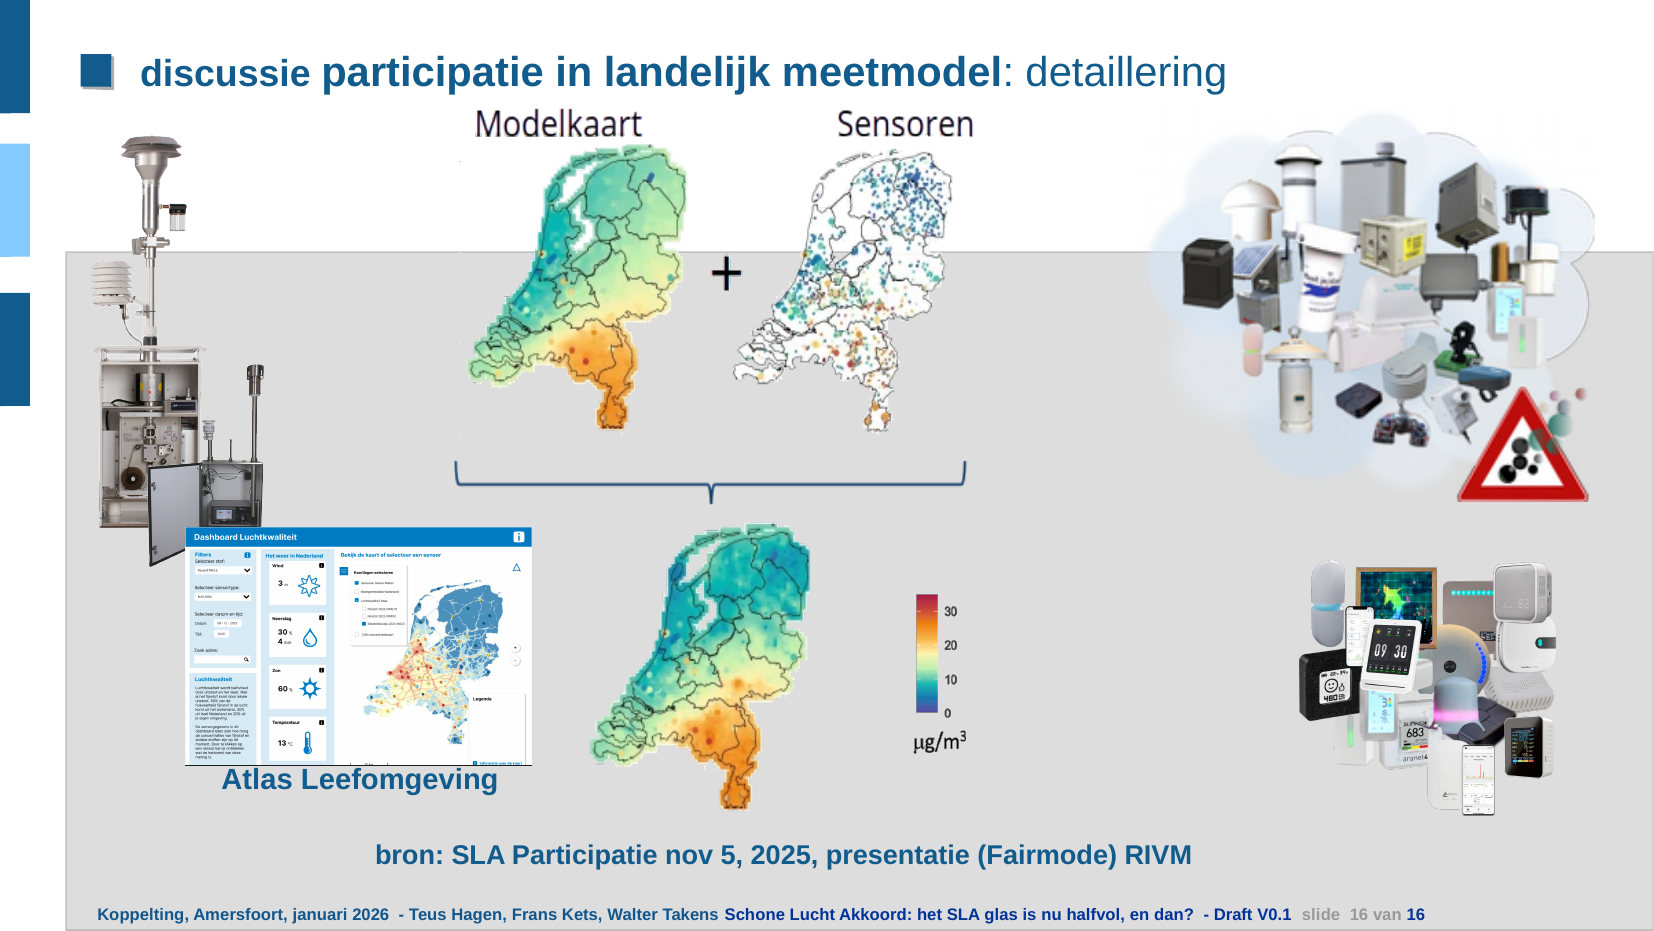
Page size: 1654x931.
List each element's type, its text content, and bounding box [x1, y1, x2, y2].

picture [1299, 560, 1557, 816]
picture [89, 103, 975, 821]
picture [1139, 107, 1595, 502]
text_box Atlas Leefomgeving [206, 755, 532, 804]
text_box bron: SLA Participatie nov 5, 2025, presentatie (Fairmode) RIVM [360, 833, 1247, 909]
text_box discussie participatie in landelijk meetmodel: detaillering [59, 41, 1300, 103]
